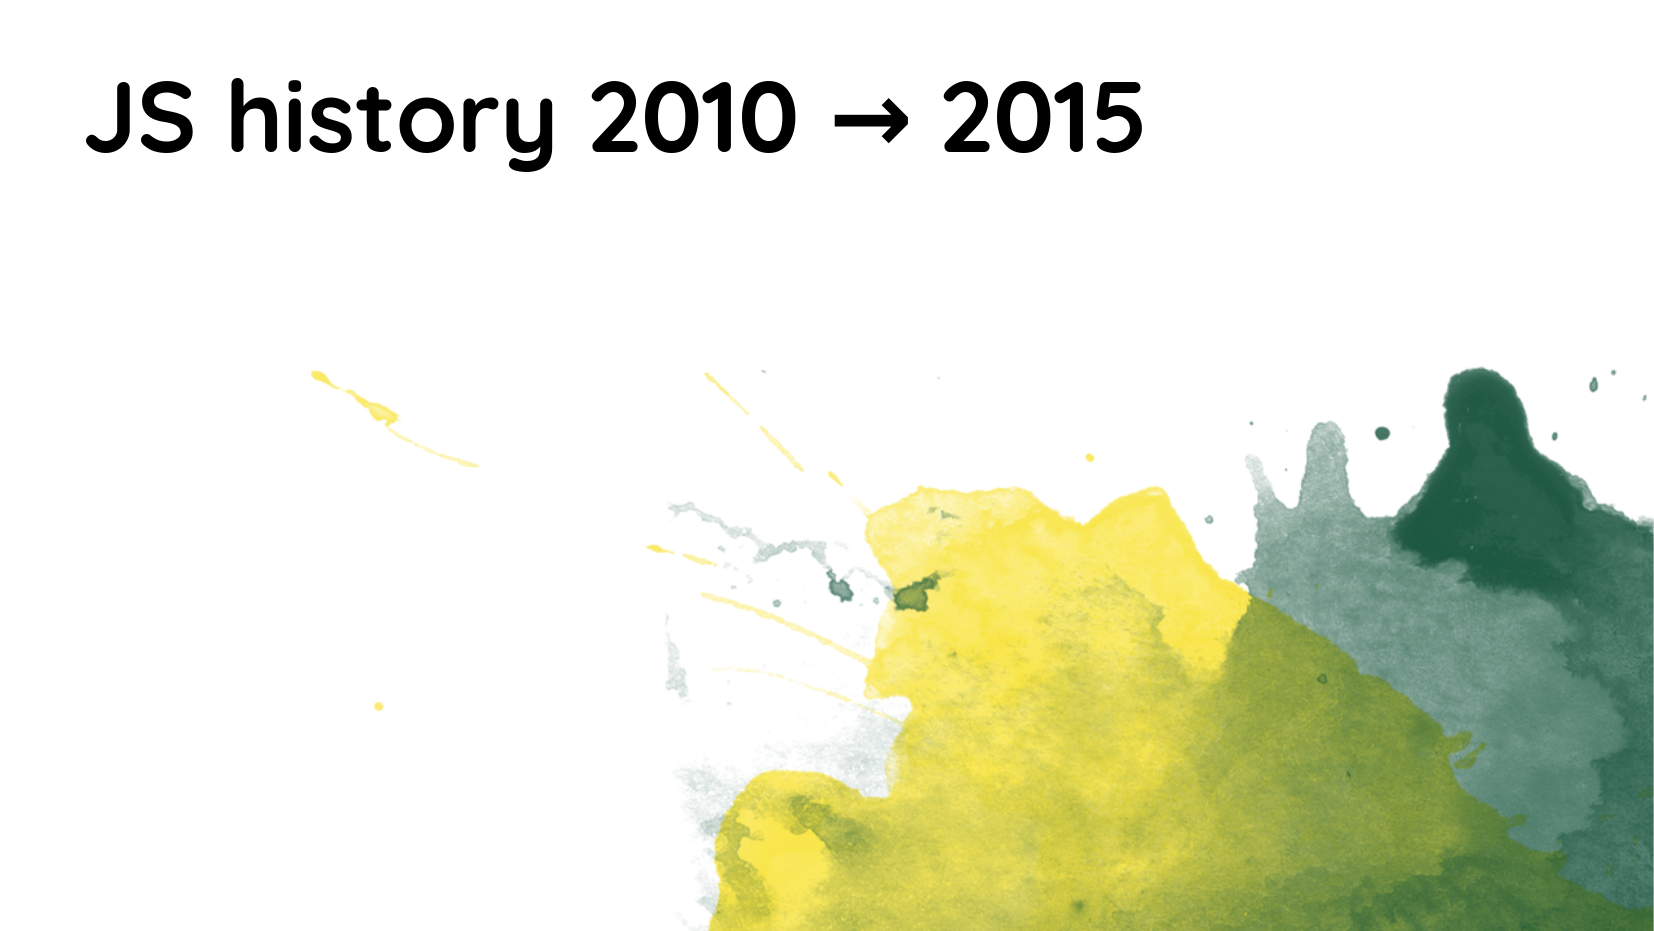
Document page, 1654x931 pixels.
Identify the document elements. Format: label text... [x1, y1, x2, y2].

title JS history 2010 → 2015 [82, 37, 1571, 193]
picture [0, 0, 1654, 931]
